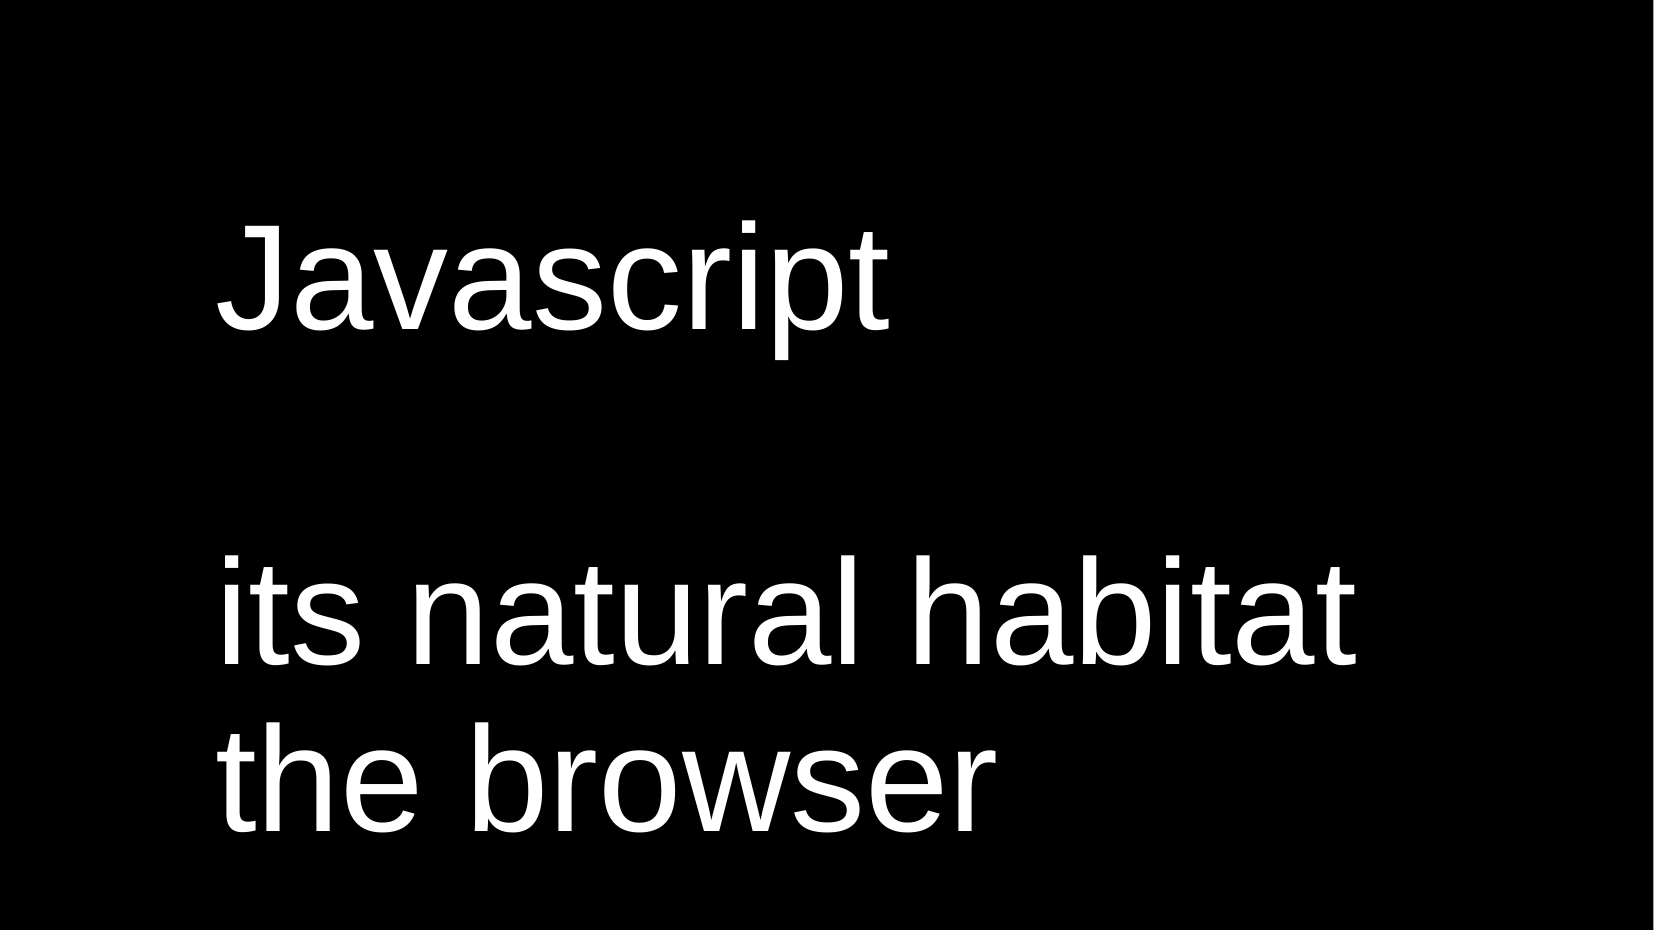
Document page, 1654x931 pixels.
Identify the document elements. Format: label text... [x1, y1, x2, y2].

text_box Javascript its natural habitat the browser [200, 186, 1571, 931]
